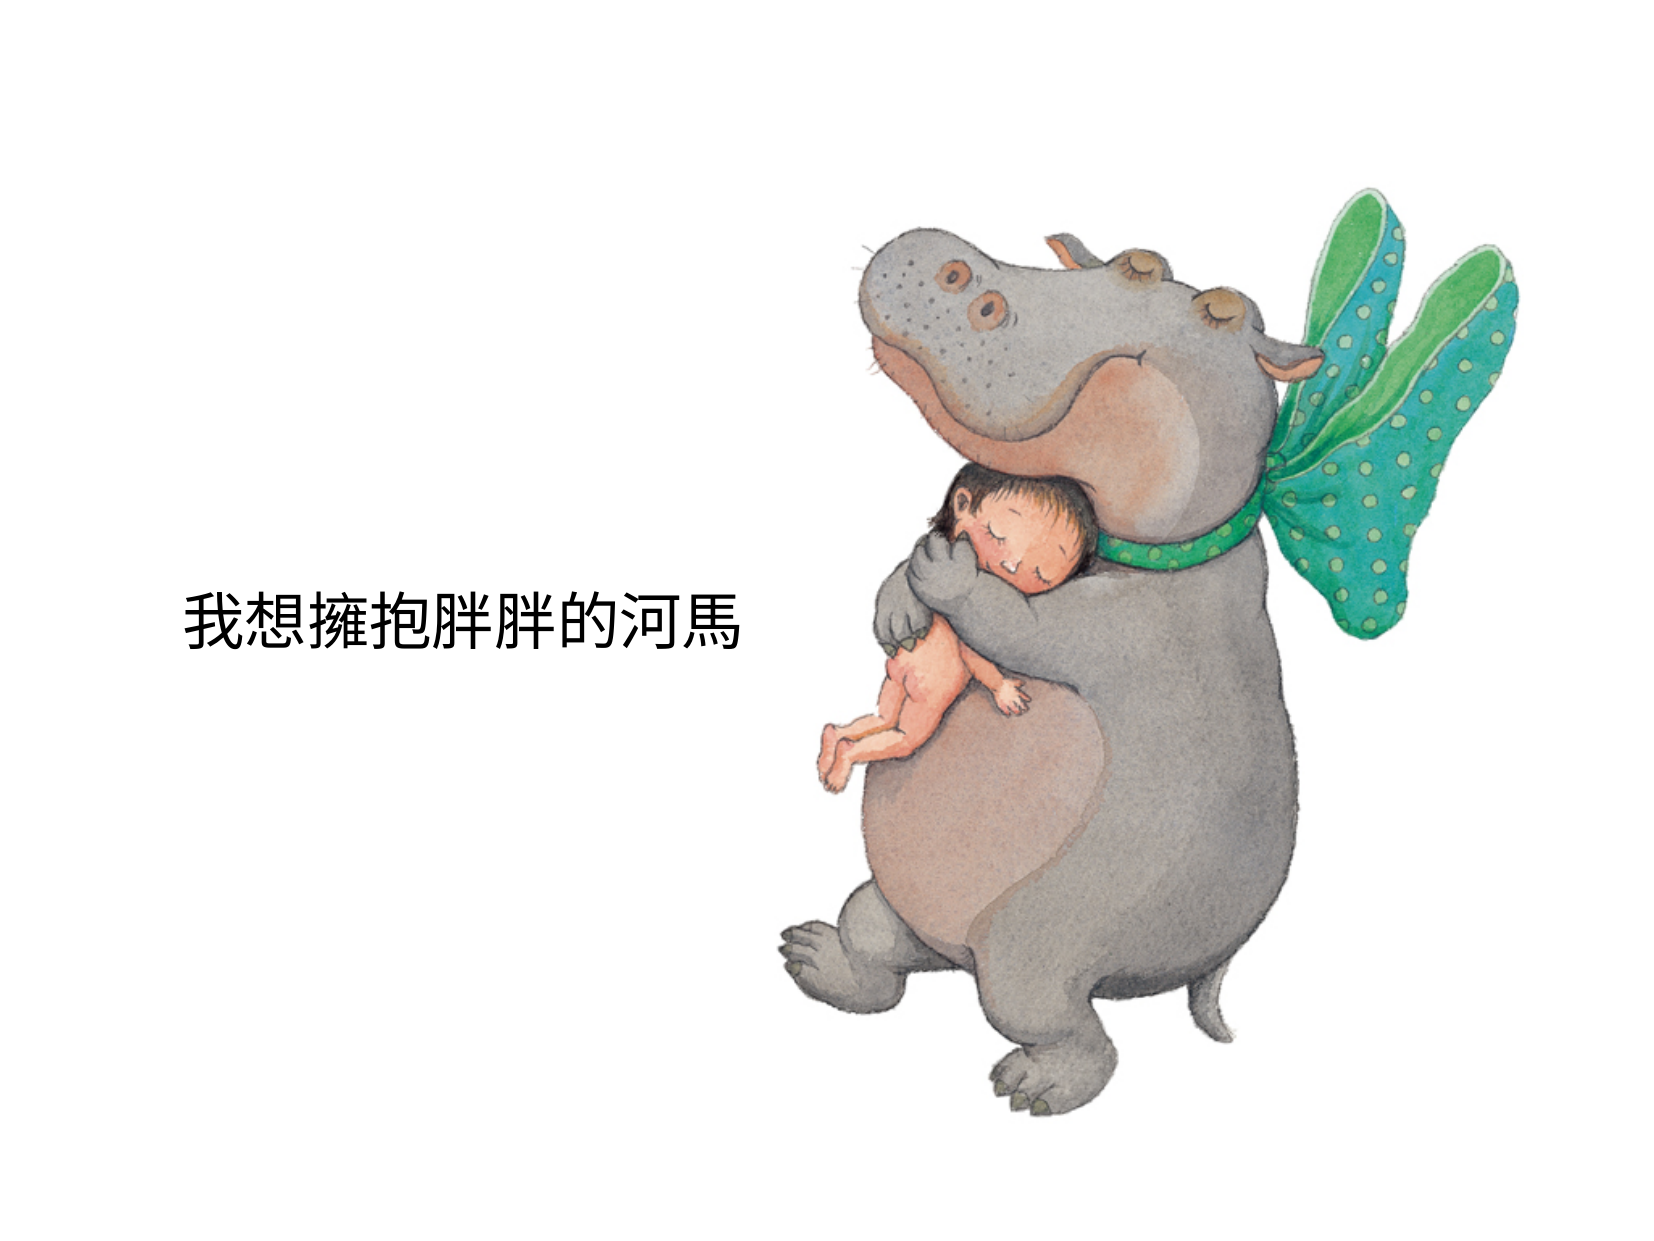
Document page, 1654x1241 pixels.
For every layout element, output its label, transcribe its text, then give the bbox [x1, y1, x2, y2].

title 我想擁抱胖胖的河馬 [118, 513, 810, 721]
picture [1, 1, 1653, 1240]
